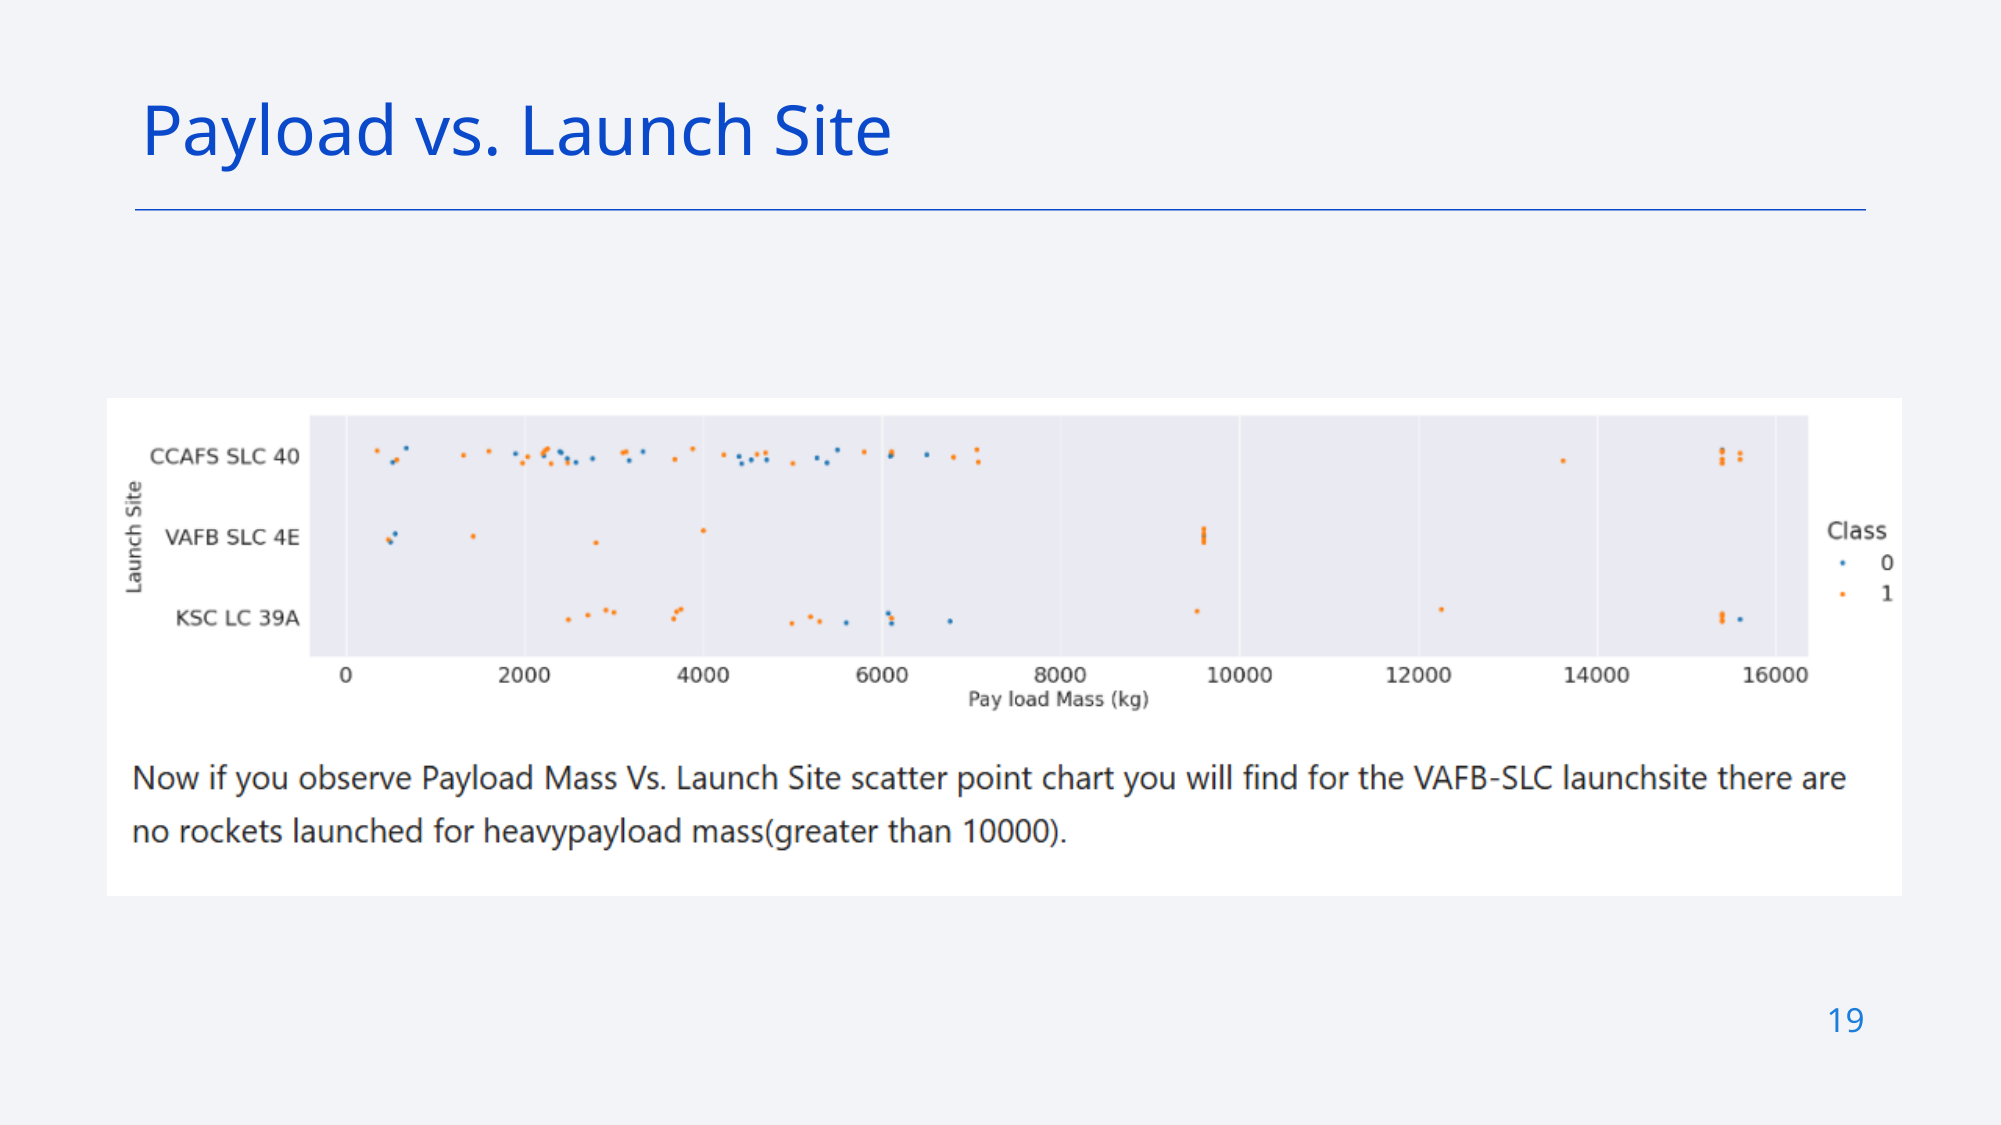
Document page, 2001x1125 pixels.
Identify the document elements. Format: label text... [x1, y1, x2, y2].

picture [0, 0, 2001, 1125]
text_box Payload vs. Launch Site [126, 88, 1852, 179]
